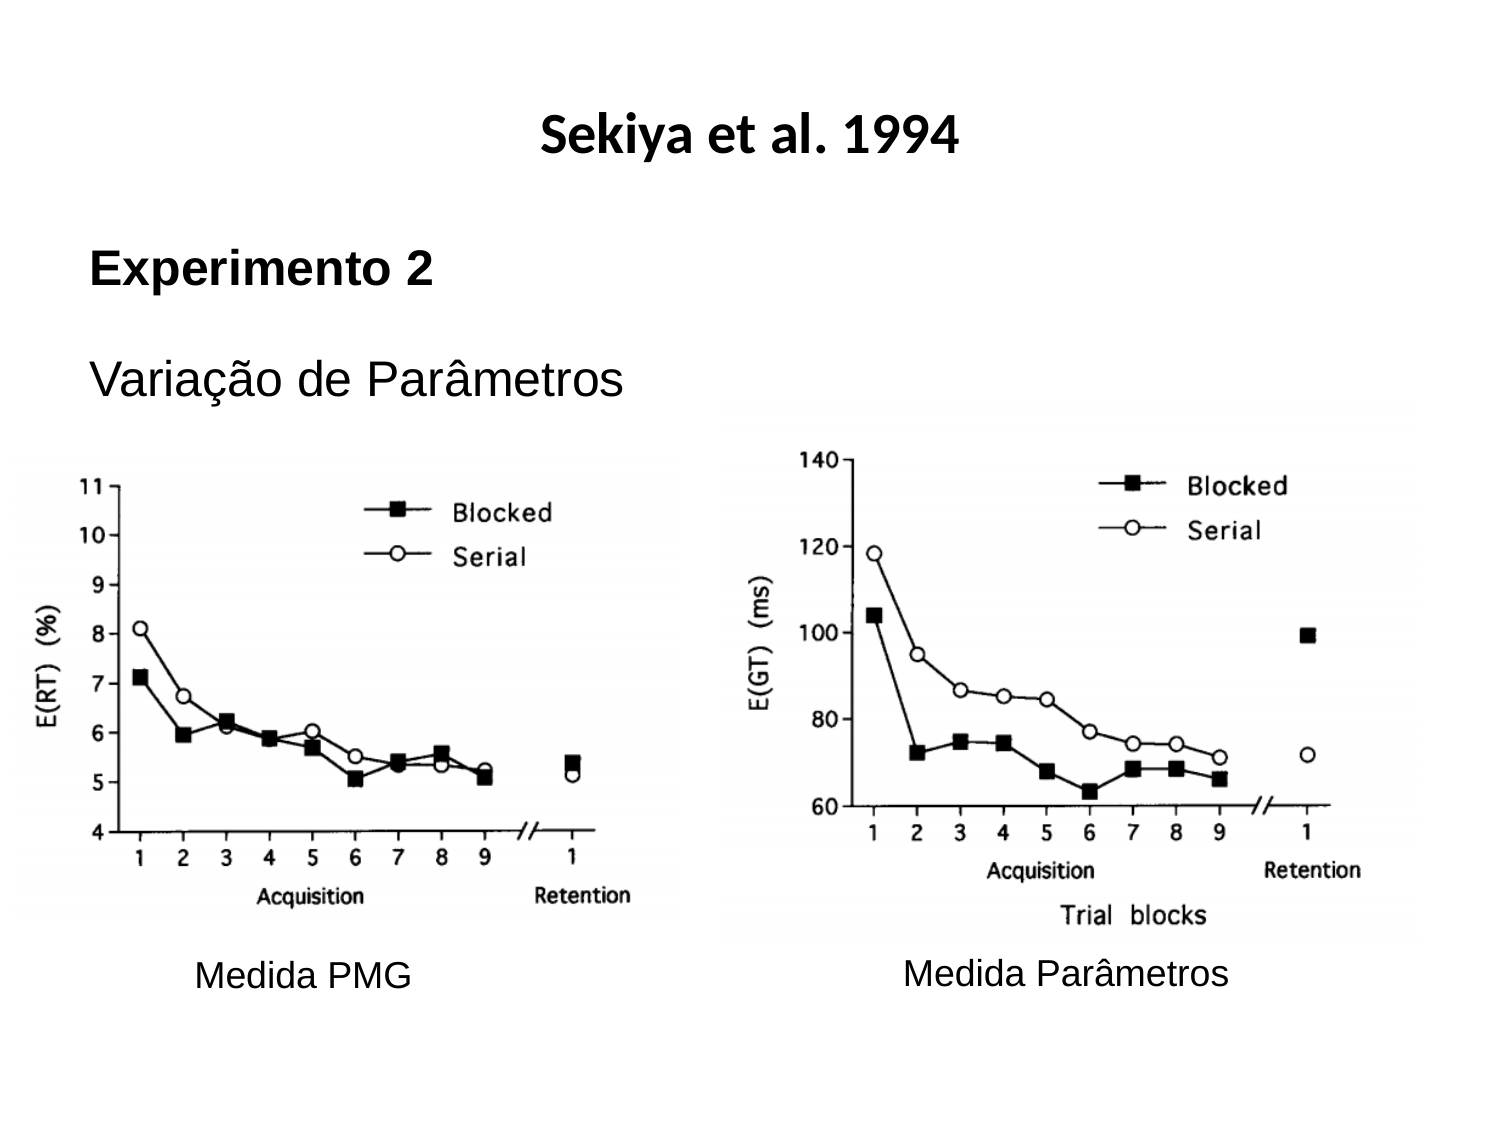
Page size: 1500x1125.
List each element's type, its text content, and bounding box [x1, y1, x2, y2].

title Sekiya et al. 1994 [75, 45, 1425, 233]
picture [719, 403, 1418, 945]
text_box Medida PMG [179, 947, 502, 1004]
picture [14, 442, 680, 916]
text_box Medida Parâmetros [888, 945, 1329, 1044]
text_box Experimento 2 Variação de Parâmetros [75, 232, 641, 415]
